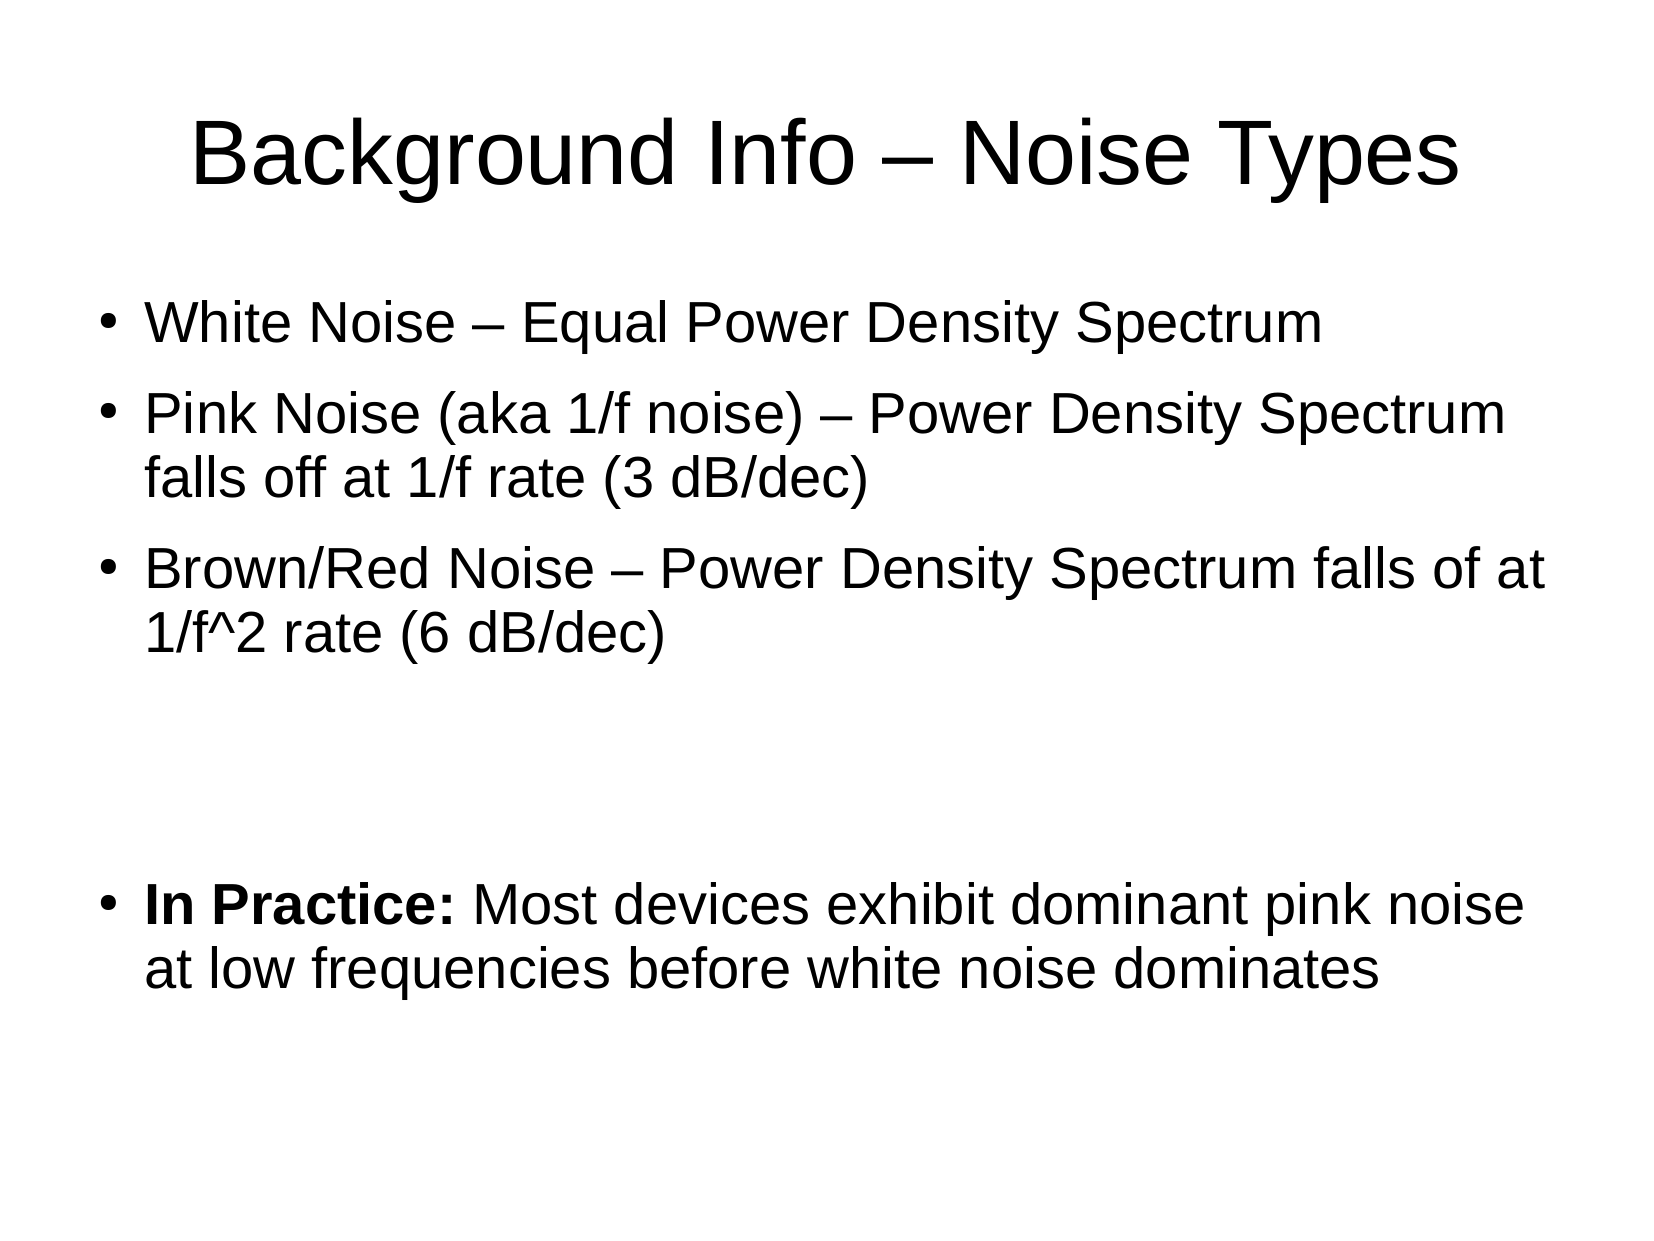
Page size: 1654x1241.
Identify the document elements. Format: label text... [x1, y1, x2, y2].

title Background Info – Noise Types [82, 49, 1571, 257]
list White Noise – Equal Power Density Spectrum Pink Noise (aka 1/f noise) – Power Density Spectrum falls off at 1/f rate (3 dB/dec) Brown/Red Noise – Power Density Spectrum falls of at 1/f^2 rate (6 dB/dec) In Practice: Most devices exhibit dominant pink noise at low frequencies before white noise dominates [82, 290, 1571, 1010]
